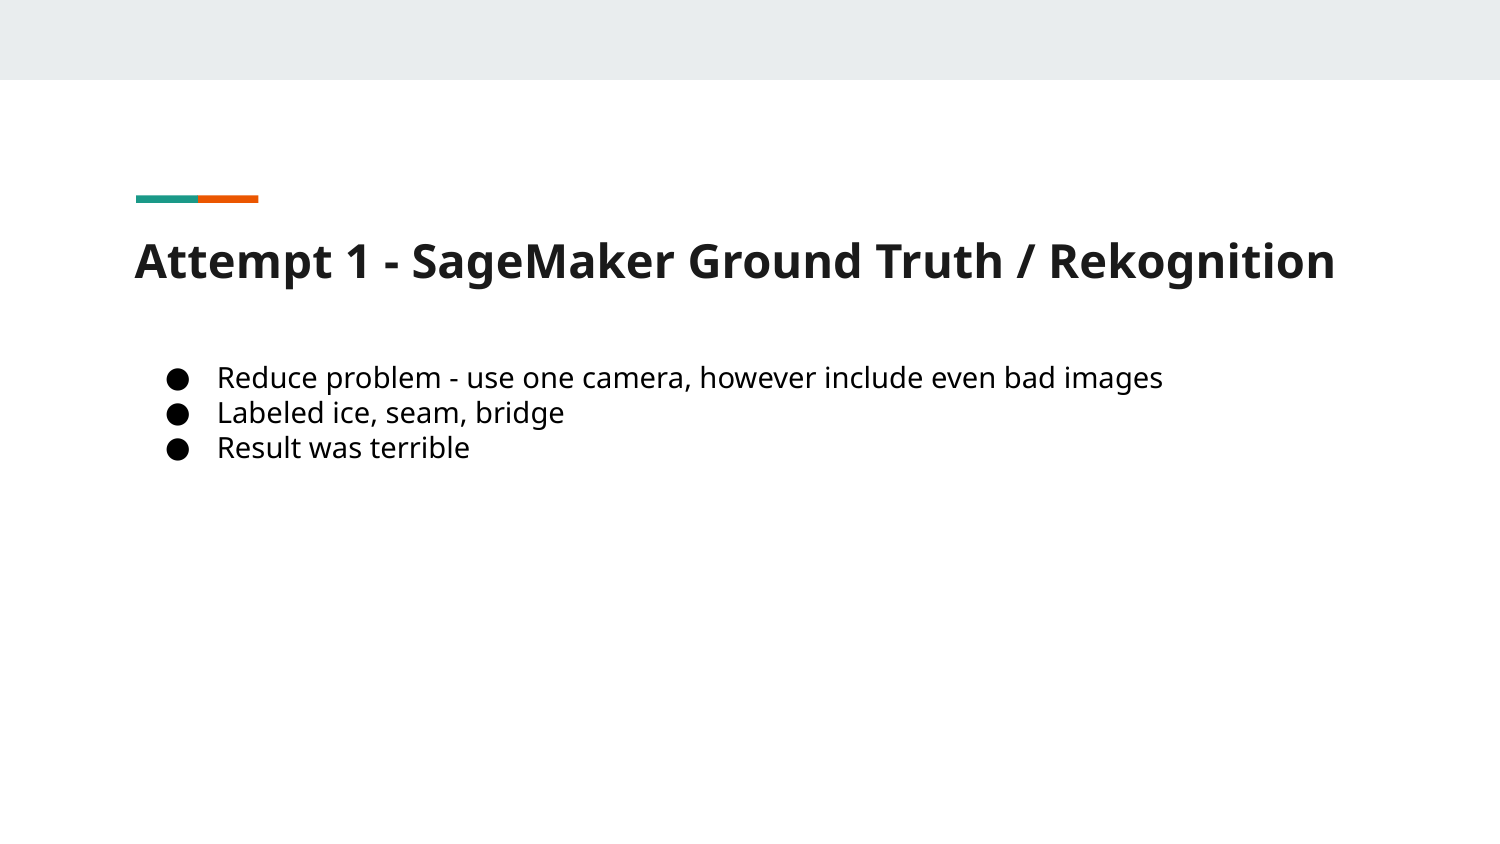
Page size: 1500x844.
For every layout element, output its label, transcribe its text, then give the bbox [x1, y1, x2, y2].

text_box Reduce problem - use one camera, however include even bad images Labeled ice, seam, bridge Result was terrible [126, 343, 1289, 479]
title Attempt 1 - SageMaker Ground Truth / Rekognition [119, 216, 1381, 305]
